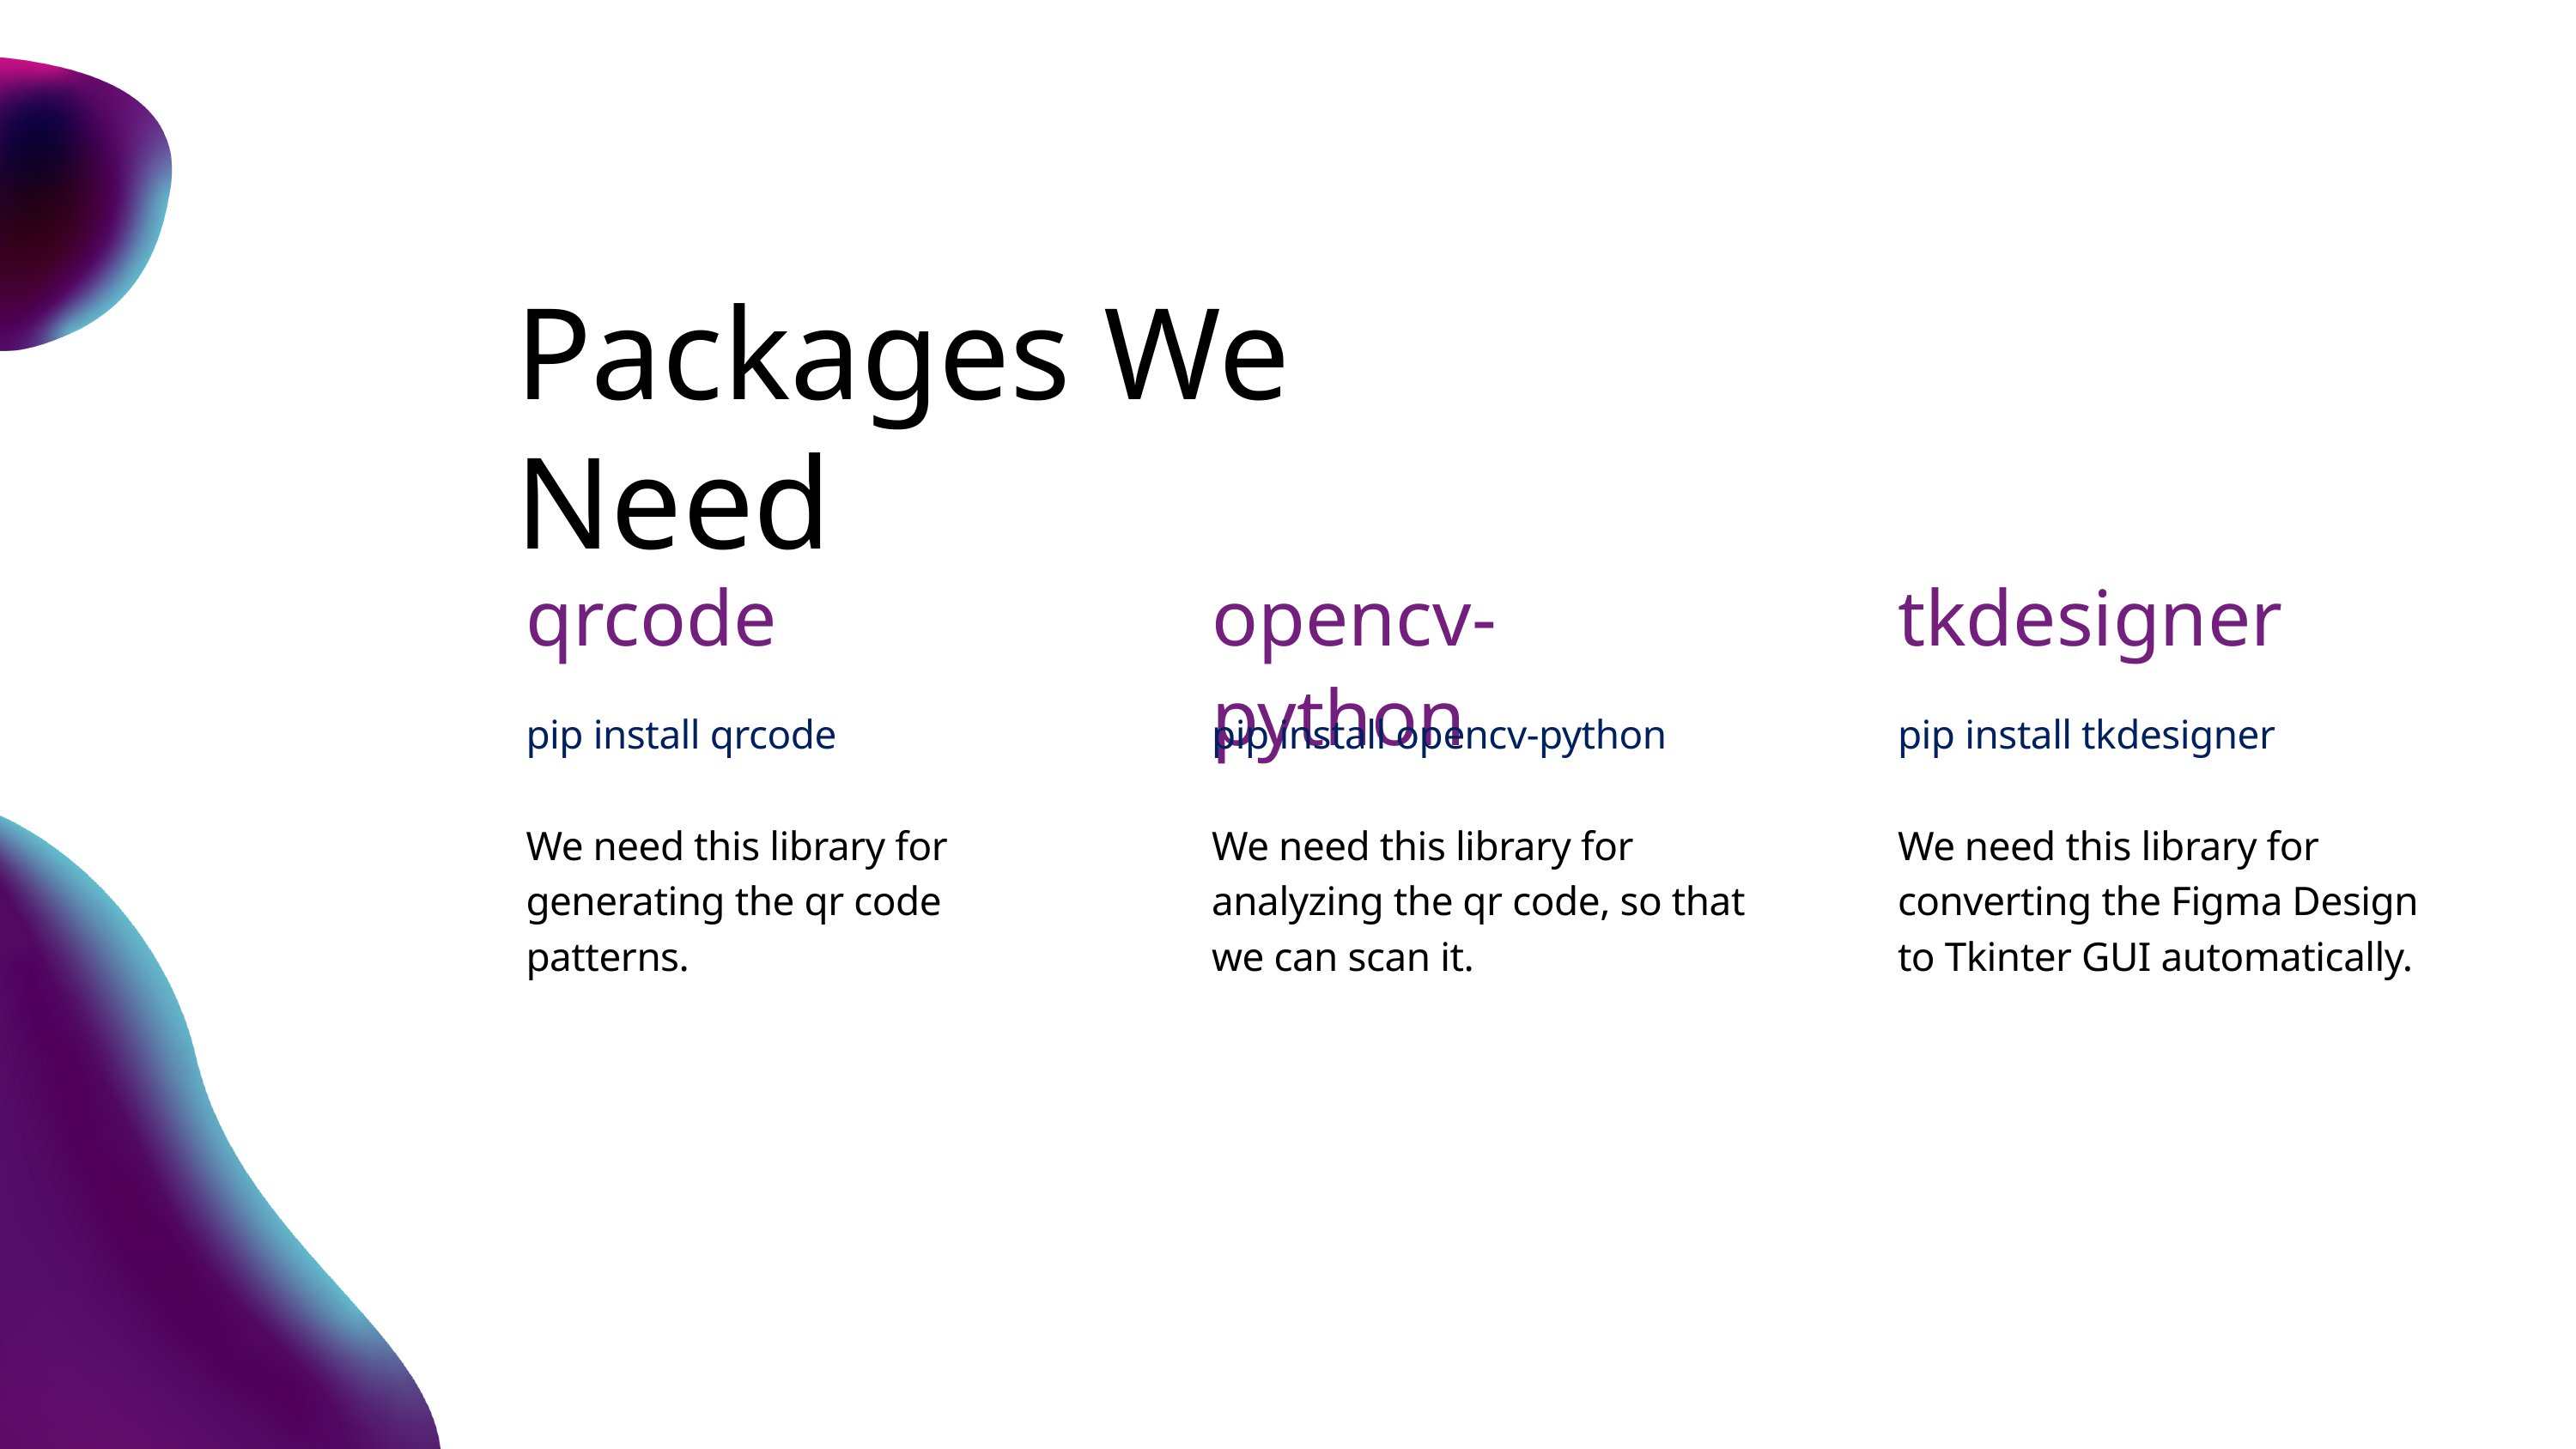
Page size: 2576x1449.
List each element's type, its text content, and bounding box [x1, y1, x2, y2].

picture [0, 808, 556, 1449]
text_box qrcode [526, 561, 1060, 659]
picture [0, 0, 222, 363]
text_box pip install opencv-python We need this library for analyzing the qr code, so that we can scan it. [1212, 701, 1746, 979]
text_box pip install tkdesigner We need this library for converting the Figma Design to Tkinter GUI automatically. [1897, 701, 2432, 979]
text_box Packages We Need [515, 276, 1604, 427]
text_box tkdesigner [1897, 561, 2432, 659]
text_box opencv-python [1212, 561, 1746, 659]
text_box pip install qrcode We need this library for generating the qr code patterns. [526, 701, 1060, 923]
picture [532, 952, 544, 968]
